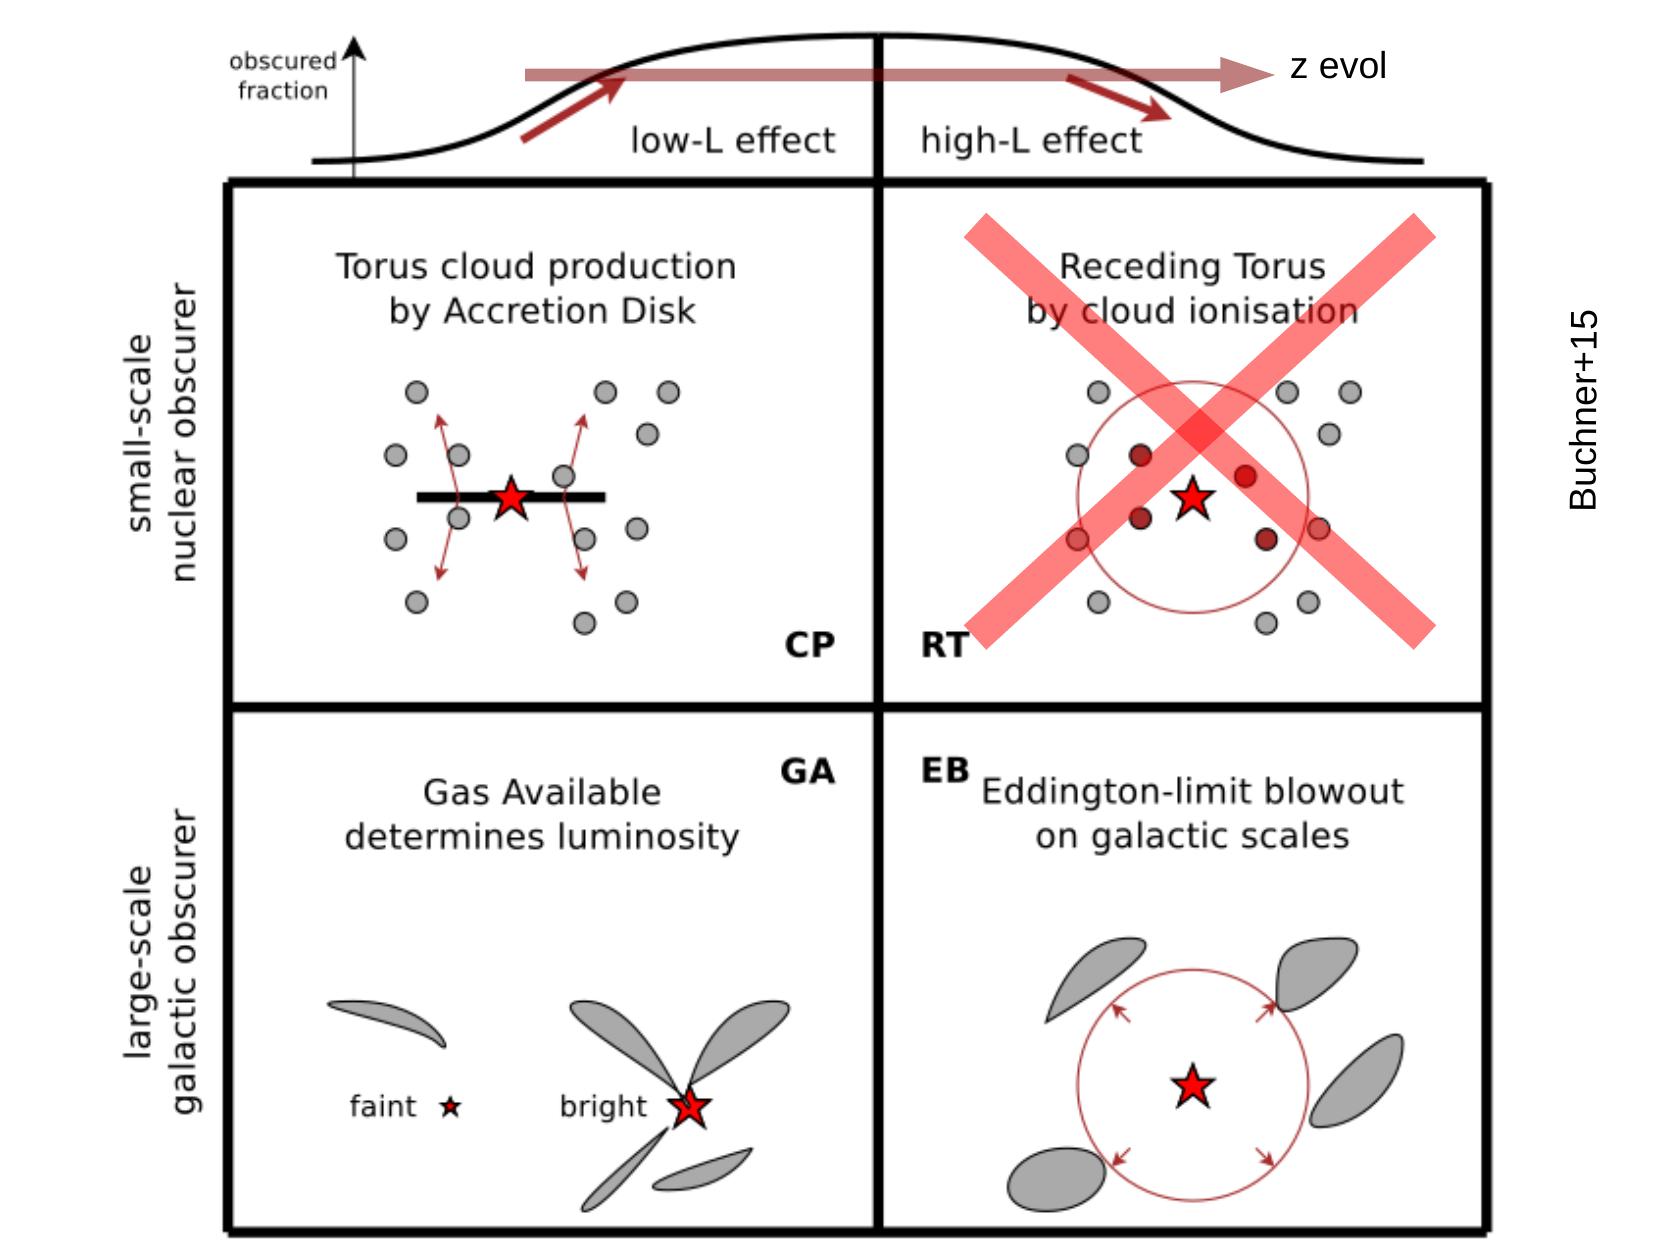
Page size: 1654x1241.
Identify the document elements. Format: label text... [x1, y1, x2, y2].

text_box z evol [1275, 37, 1463, 95]
text_box Buchner+15 [1554, 224, 1613, 563]
picture [90, 14, 1521, 1241]
